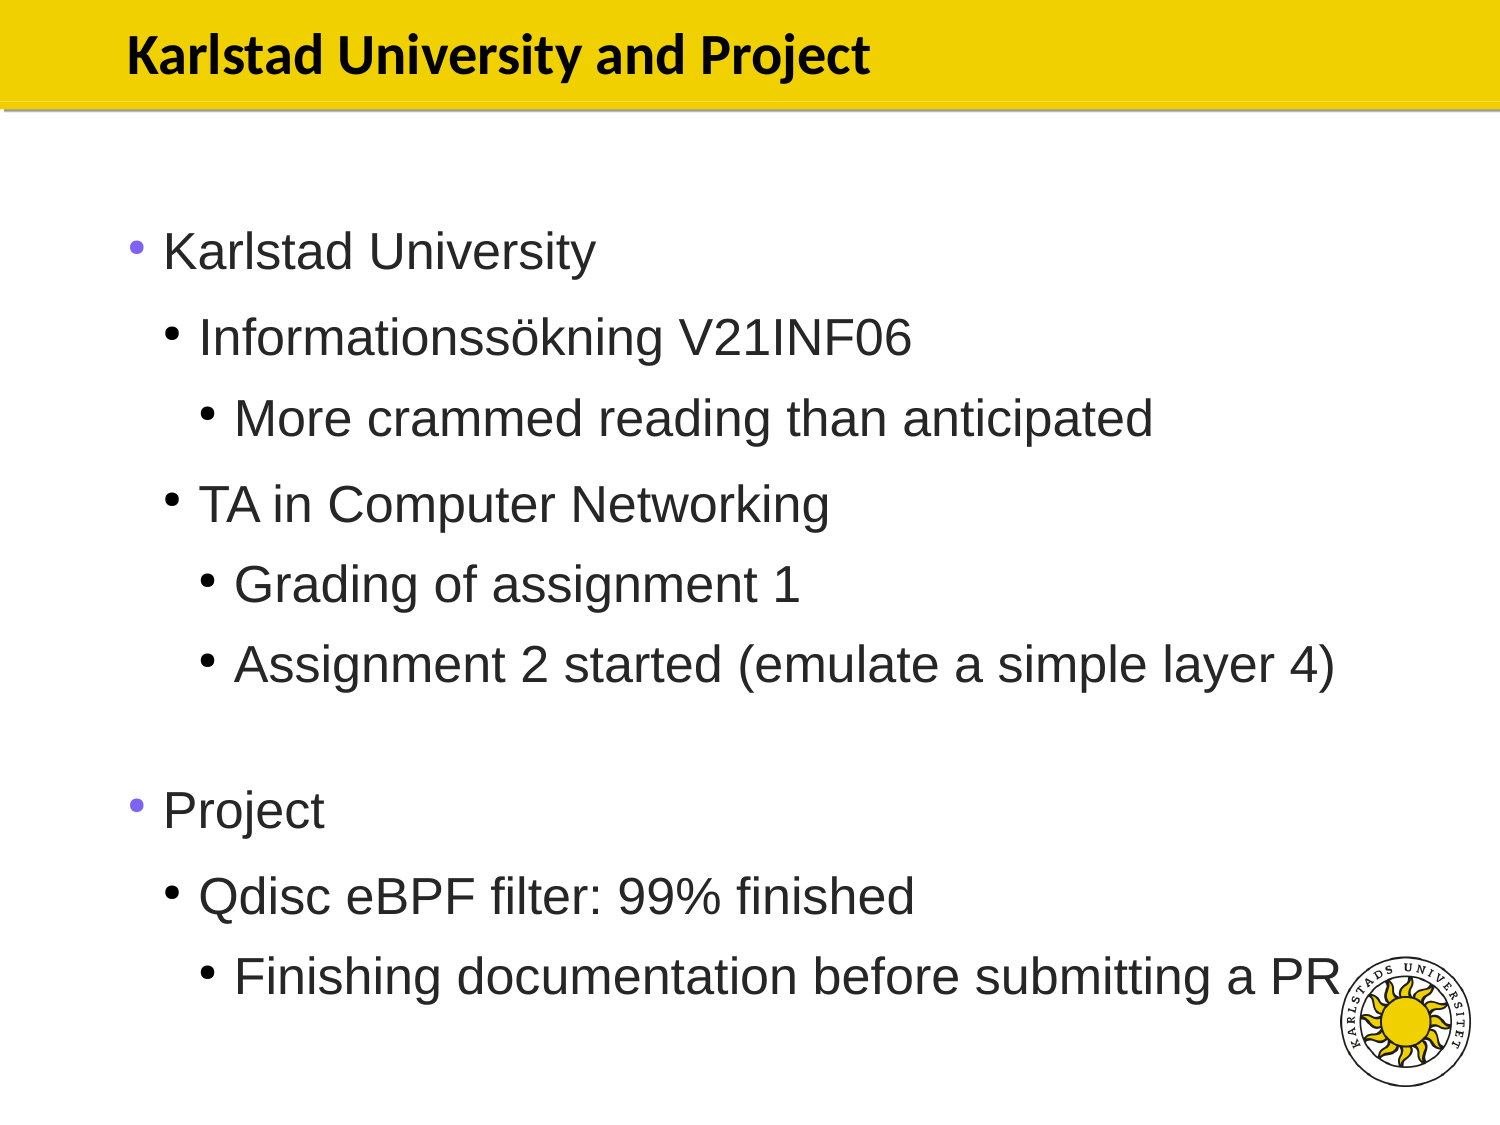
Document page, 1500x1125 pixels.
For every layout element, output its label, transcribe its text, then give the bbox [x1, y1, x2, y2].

title Karlstad University and Project [112, 0, 1388, 102]
picture [1340, 948, 1471, 1095]
list Karlstad University Informationssökning V21INF06 More crammed reading than anticipated TA in Computer Networking Grading of assignment 1 Assignment 2 started (emulate a simple layer 4) Project Qdisc eBPF filter: 99% finished Finishing documentation before submitting a PR [112, 137, 1441, 991]
